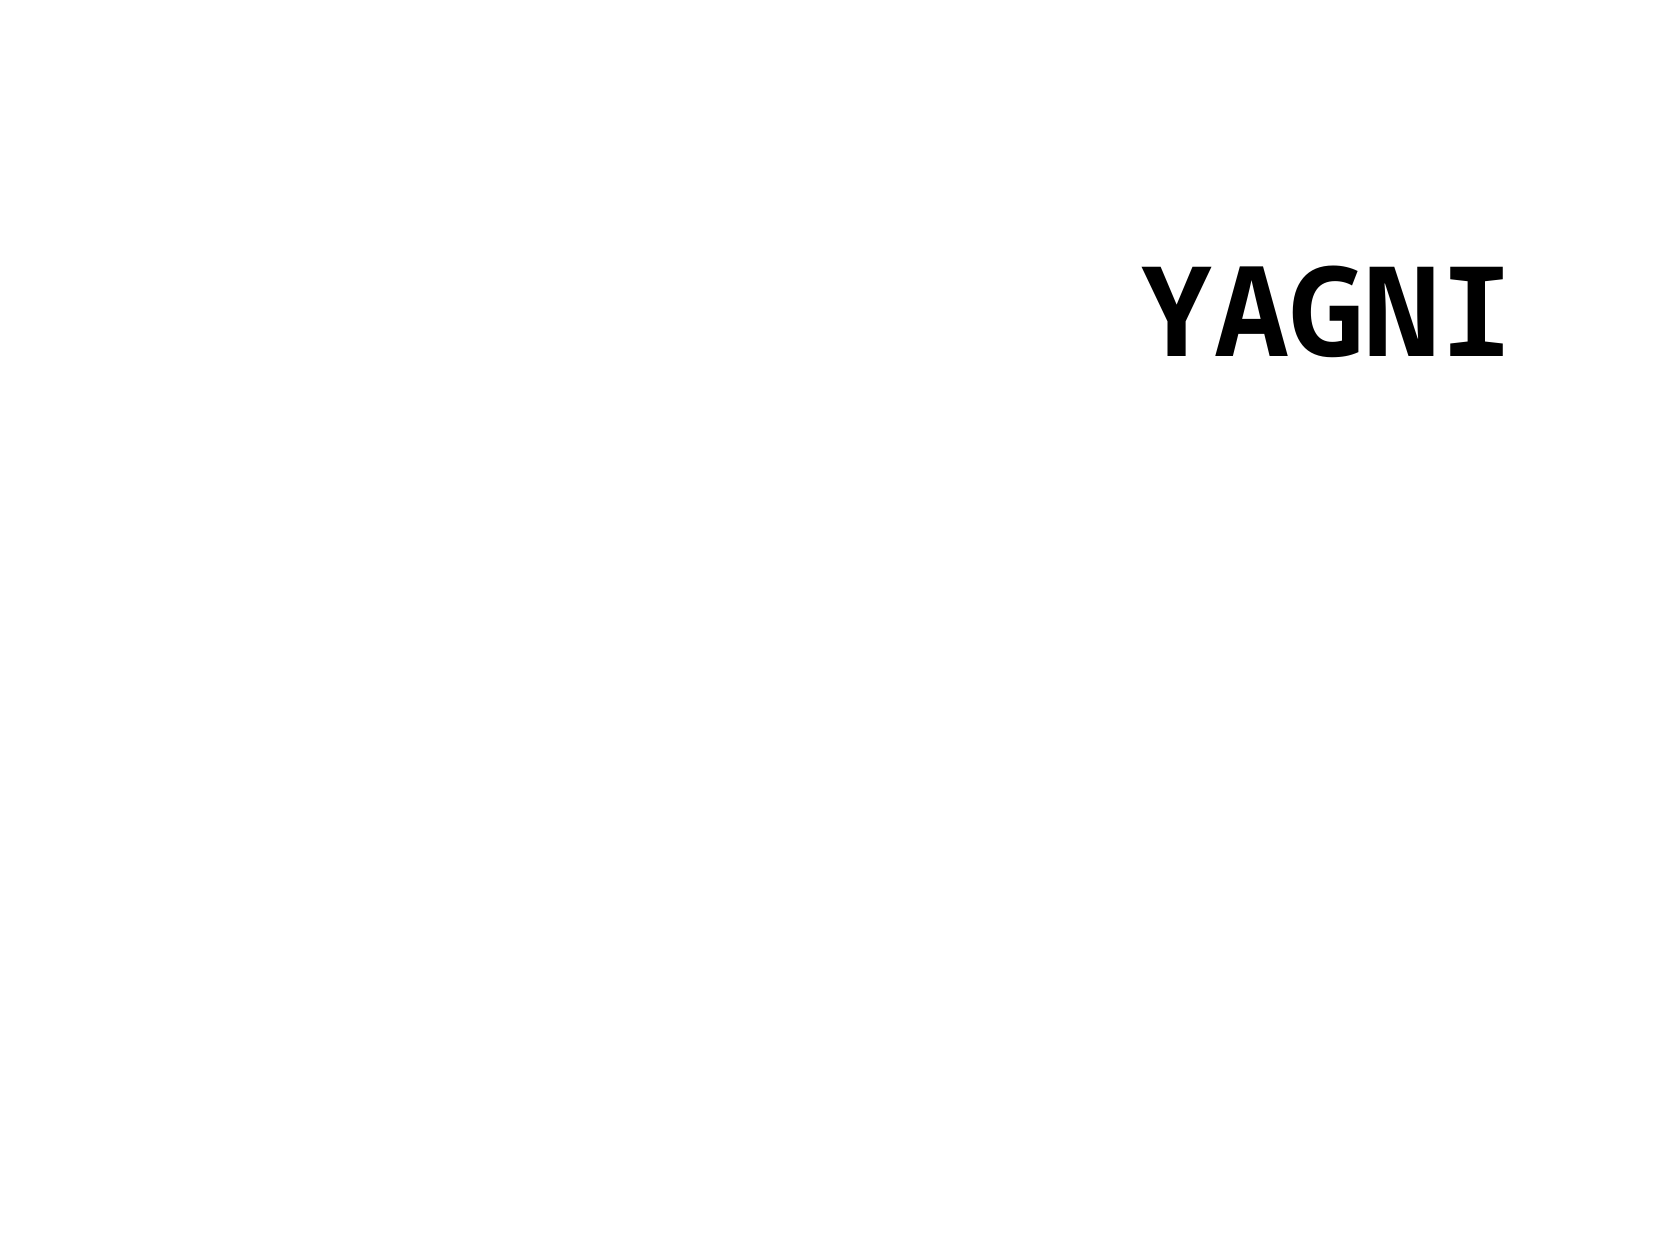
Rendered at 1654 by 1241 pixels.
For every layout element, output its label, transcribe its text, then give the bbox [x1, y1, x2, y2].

text_box YAGNI [1125, 215, 1613, 379]
